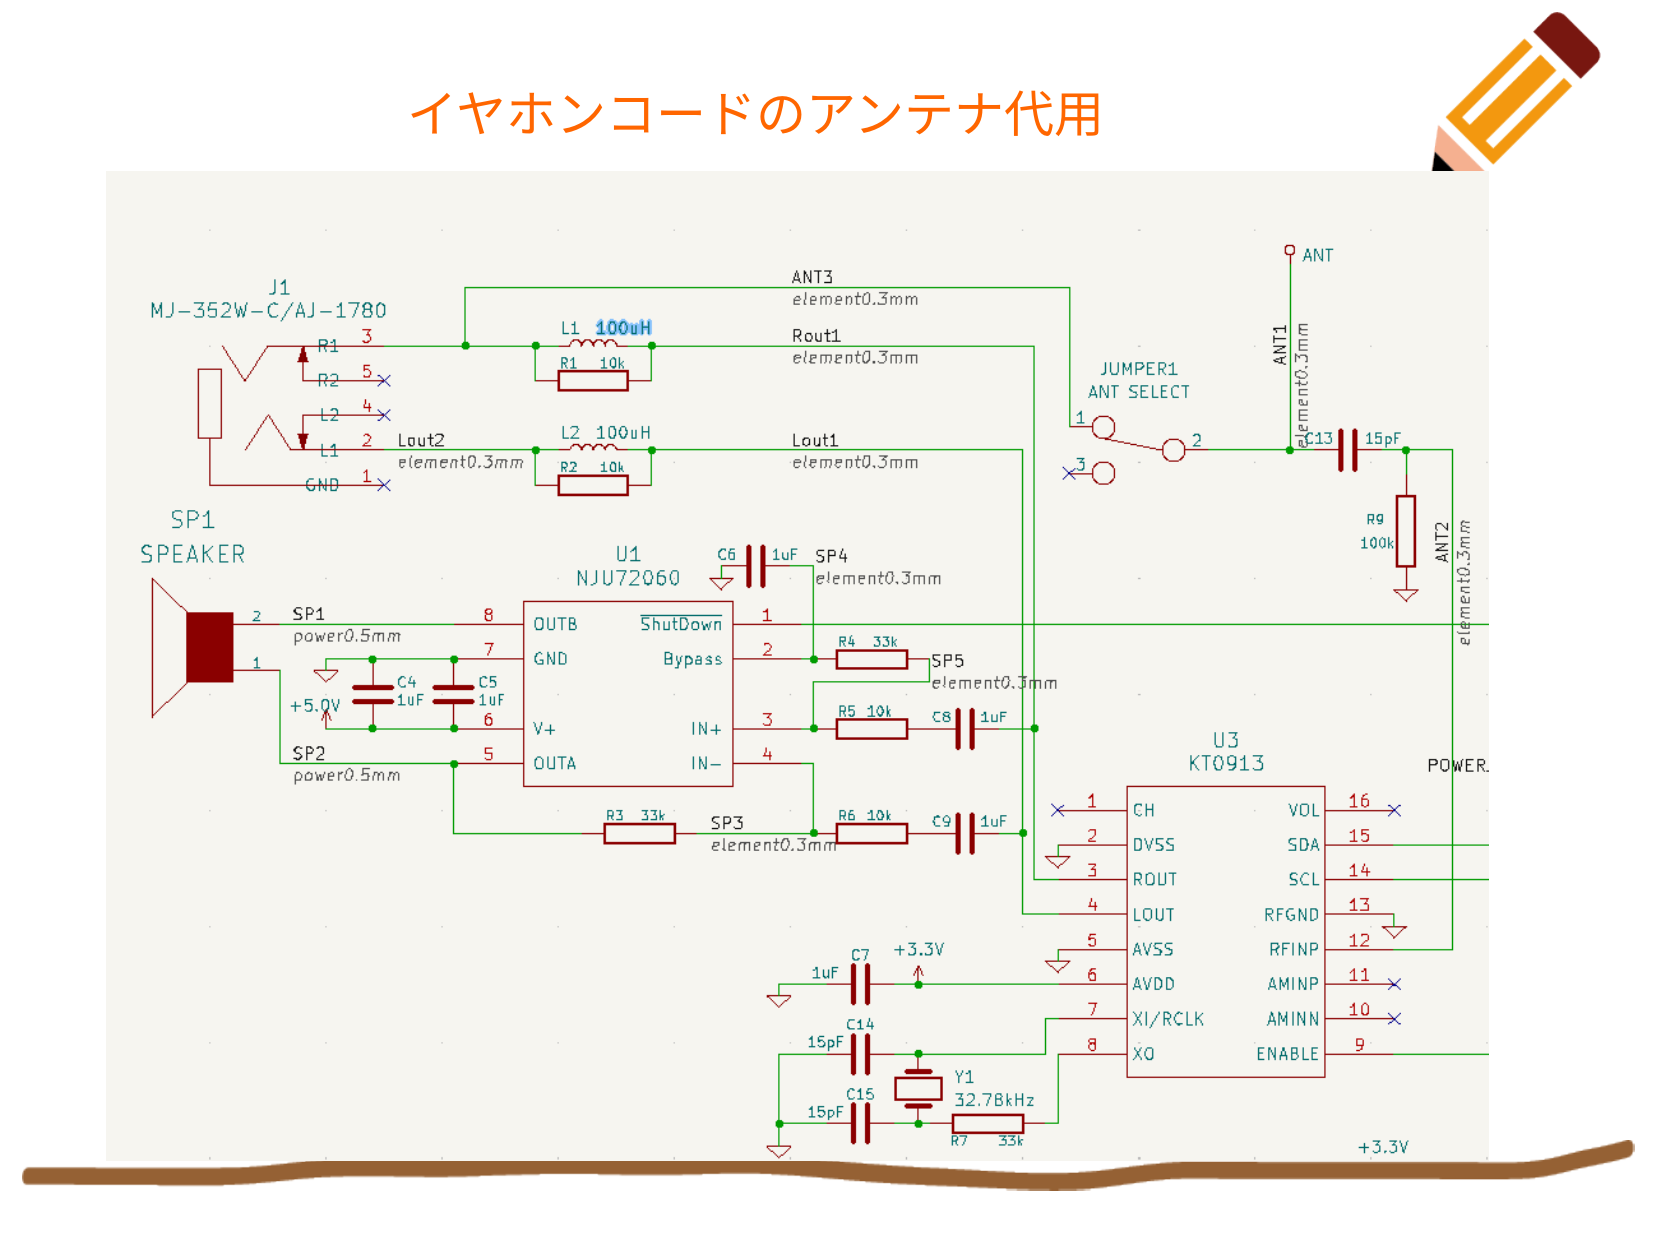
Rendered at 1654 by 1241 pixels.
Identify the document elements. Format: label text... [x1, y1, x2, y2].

picture [22, 12, 1635, 1191]
title イヤホンコードのアンテナ代用 [82, 49, 1430, 172]
